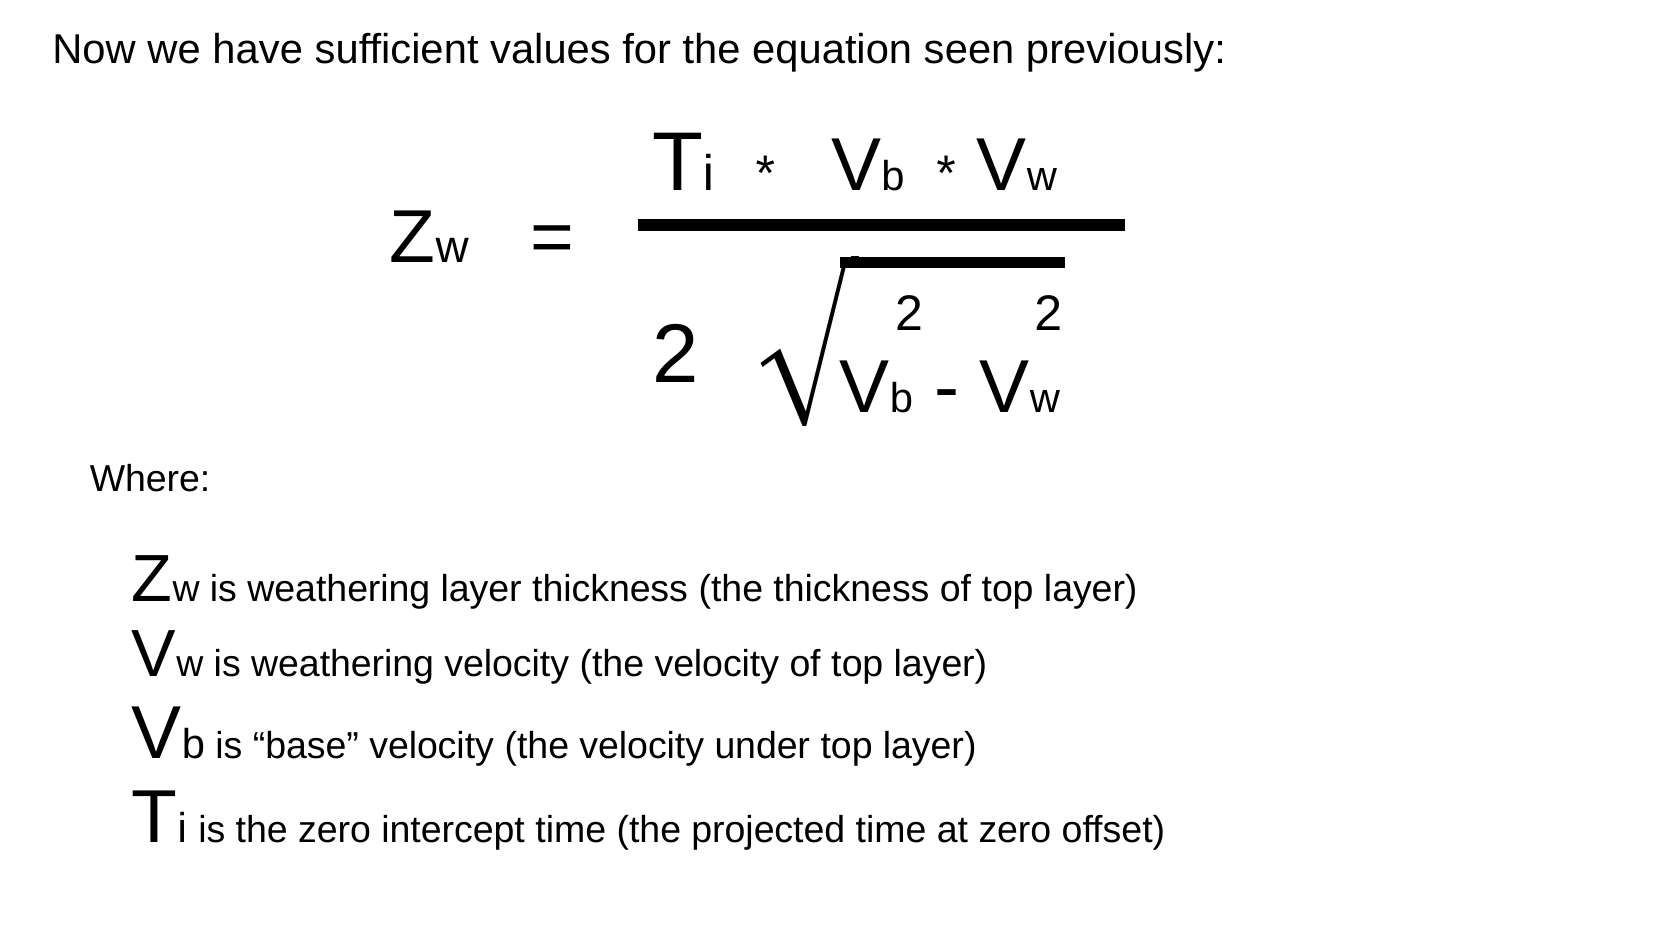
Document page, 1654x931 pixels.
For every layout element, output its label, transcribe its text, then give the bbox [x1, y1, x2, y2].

chart [751, 301, 899, 450]
text_box Where: Zw is weathering layer thickness (the thickness of top layer) Vw is weathering velocity (the velocity of top layer) Vb is “base” velocity (the velocity under top layer) Ti is the zero intercept time (the projected time at zero offset) [75, 450, 1576, 931]
text_box Zw = [375, 187, 676, 287]
text_box 2 2 Vb - Vw [825, 262, 1238, 437]
text_box Now we have sufficient values for the equation seen previously: [37, 18, 1651, 80]
text_box Ti * Vb * Vw [637, 80, 1126, 301]
text_box 2 [637, 300, 751, 450]
